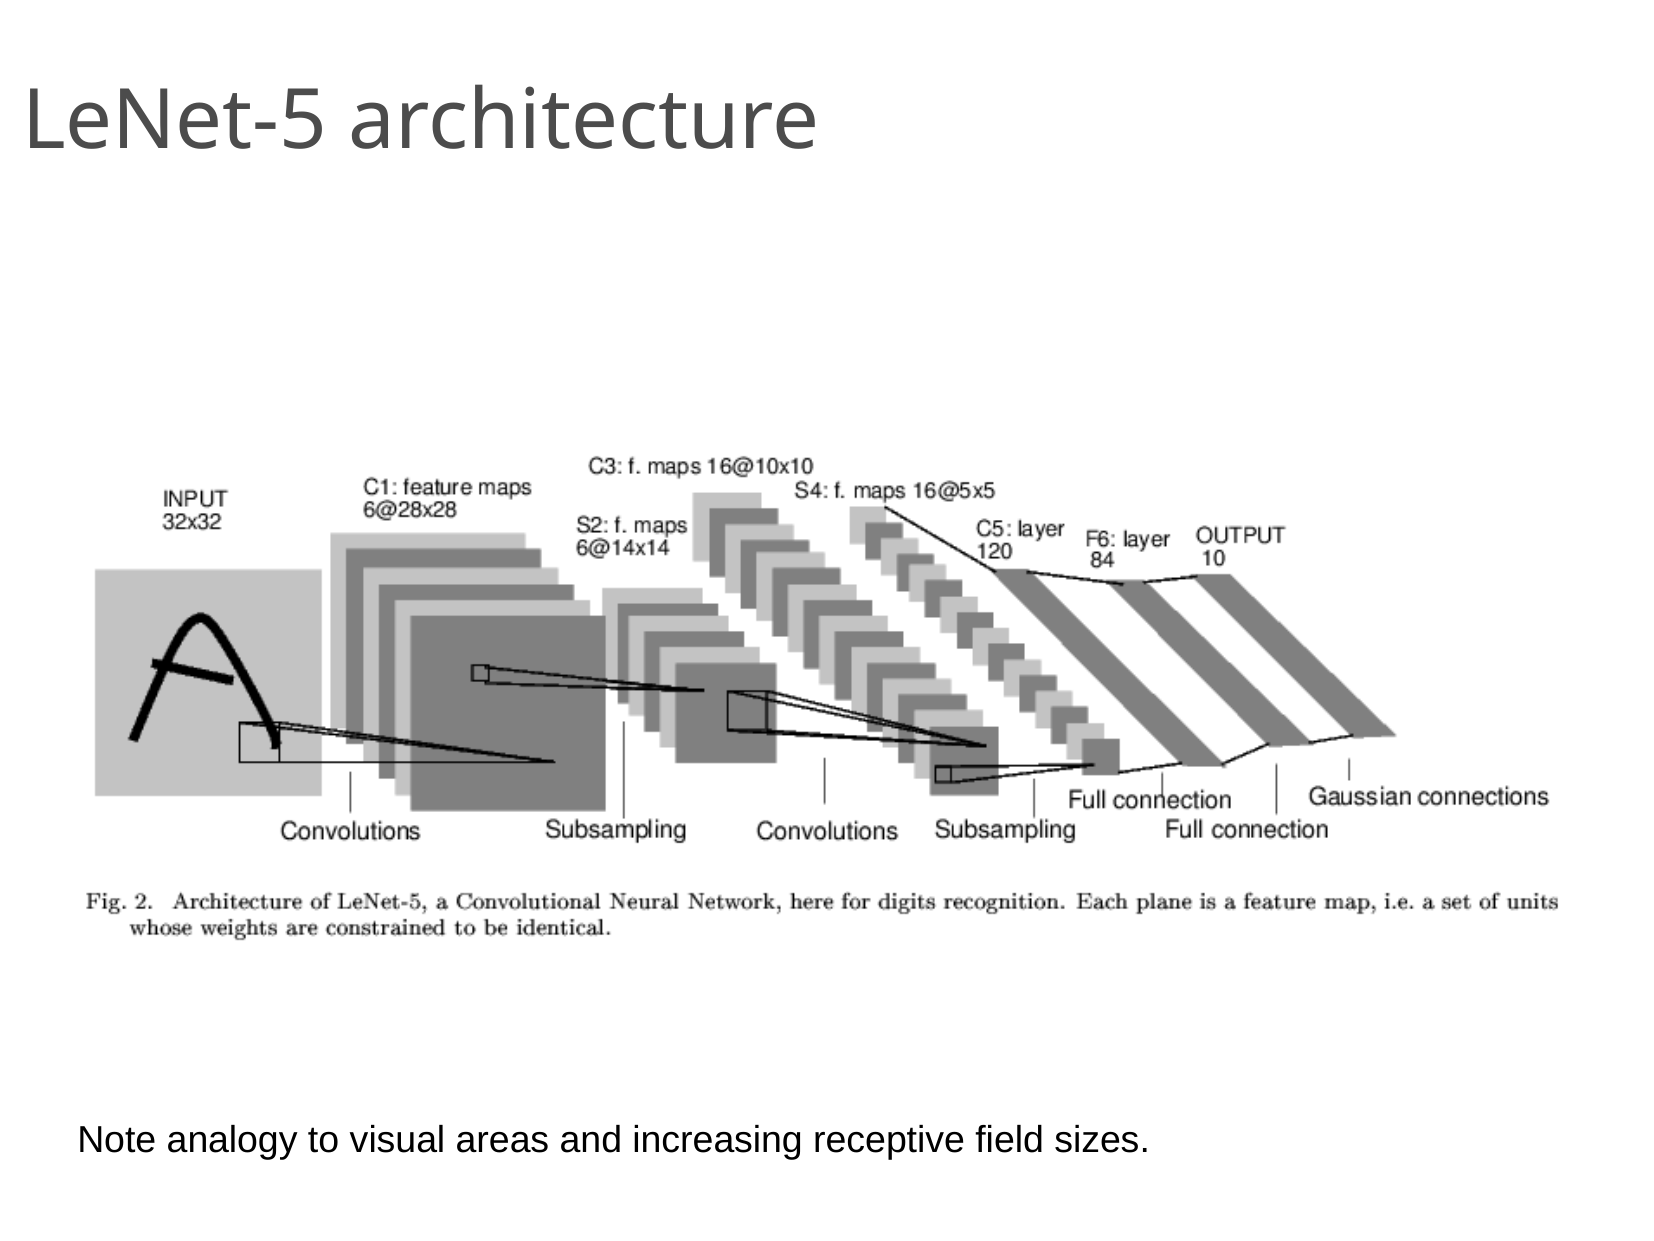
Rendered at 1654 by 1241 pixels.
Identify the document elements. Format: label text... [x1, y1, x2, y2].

picture [40, 415, 1610, 968]
text_box Note analogy to visual areas and increasing receptive field sizes. [62, 1111, 1528, 1168]
title LeNet-5 architecture [22, 19, 1654, 213]
